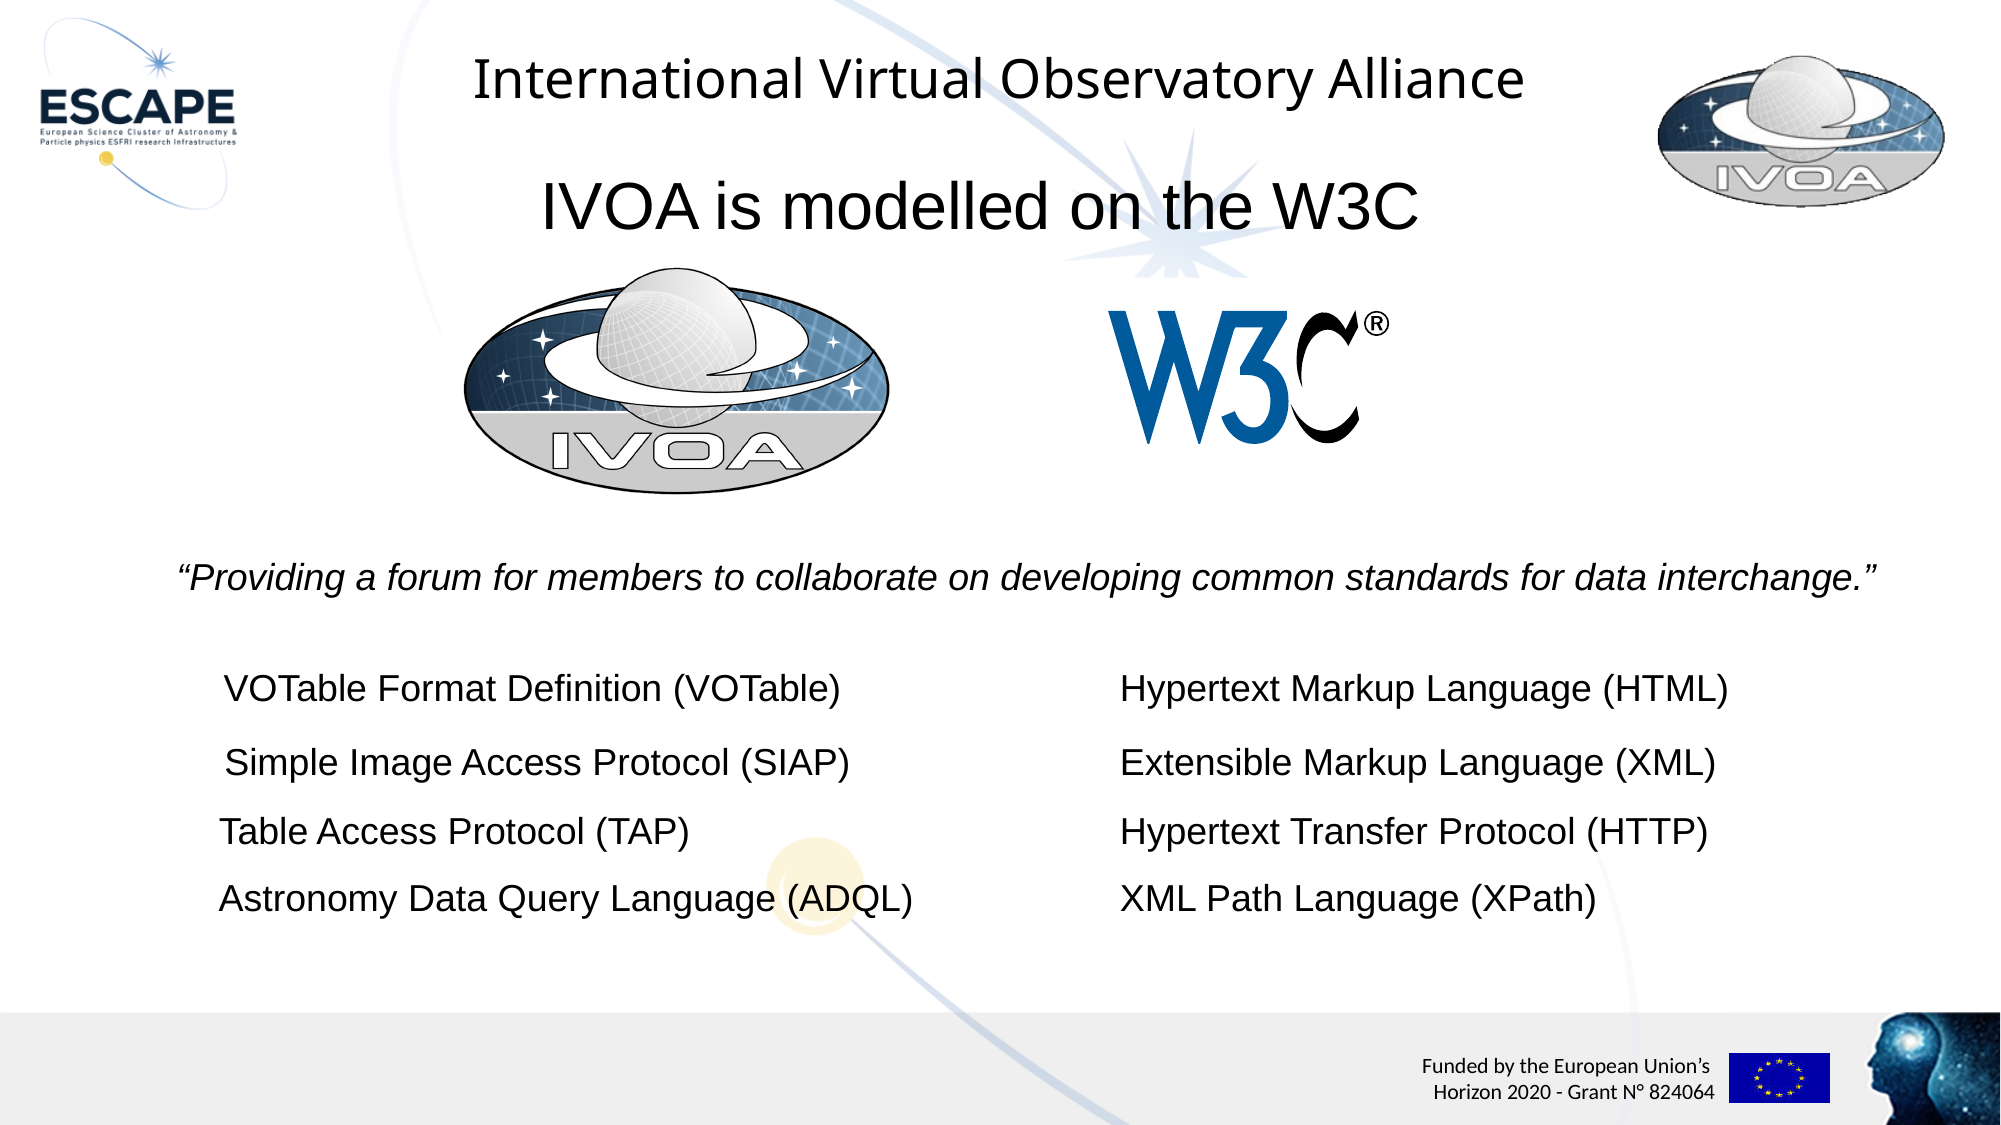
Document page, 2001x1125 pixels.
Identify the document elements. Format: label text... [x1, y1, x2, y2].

text_box “Providing a forum for members to collaborate on developing common standards for data interchange.” [161, 549, 1892, 607]
text_box Simple Image Access Protocol (SIAP) [209, 733, 866, 791]
title International Virtual Observatory Alliance [262, 11, 1738, 150]
text_box Table Access Protocol (TAP) [204, 803, 706, 861]
text_box XML Path Language (XPath) [1105, 870, 1645, 927]
text_box IVOA is modelled on the W3C [525, 161, 1437, 252]
text_box Astronomy Data Query Language (ADQL) [204, 870, 929, 927]
picture [0, 0, 2001, 1125]
text_box Hypertext Markup Language (HTML) [1105, 660, 1745, 717]
text_box Hypertext Transfer Protocol (HTTP) [1105, 803, 1725, 861]
text_box VOTable Format Definition (VOTable) [208, 660, 857, 717]
text_box Extensible Markup Language (XML) [1105, 733, 1752, 791]
